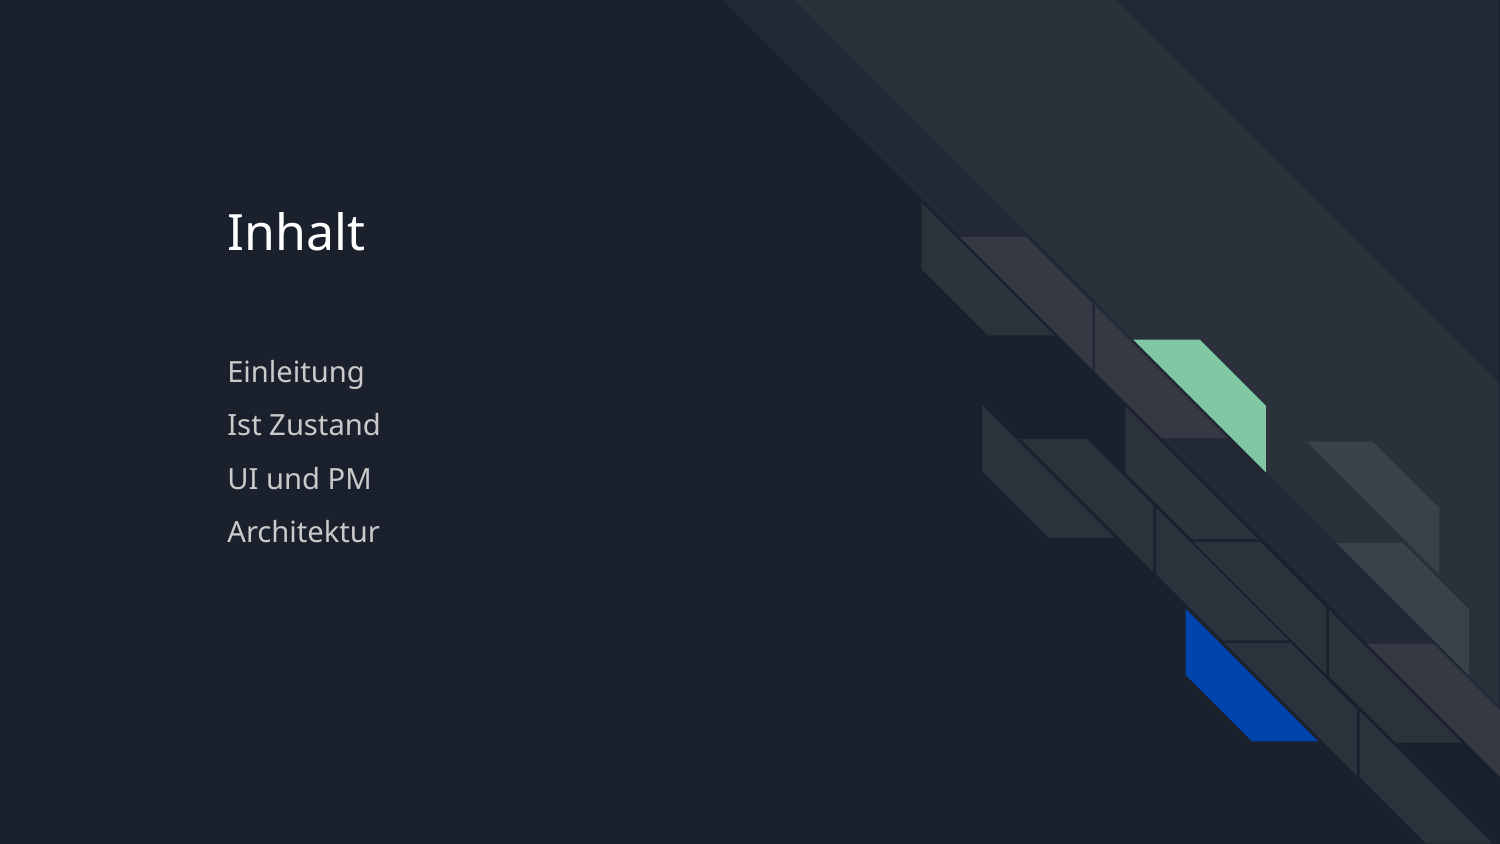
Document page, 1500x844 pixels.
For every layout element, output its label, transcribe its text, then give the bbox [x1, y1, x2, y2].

text_box Ist Zustand [212, 397, 708, 450]
text_box Einleitung [212, 344, 708, 397]
text_box Architektur [212, 504, 708, 558]
title Inhalt [212, 185, 1368, 266]
text_box UI und PM [212, 450, 708, 504]
